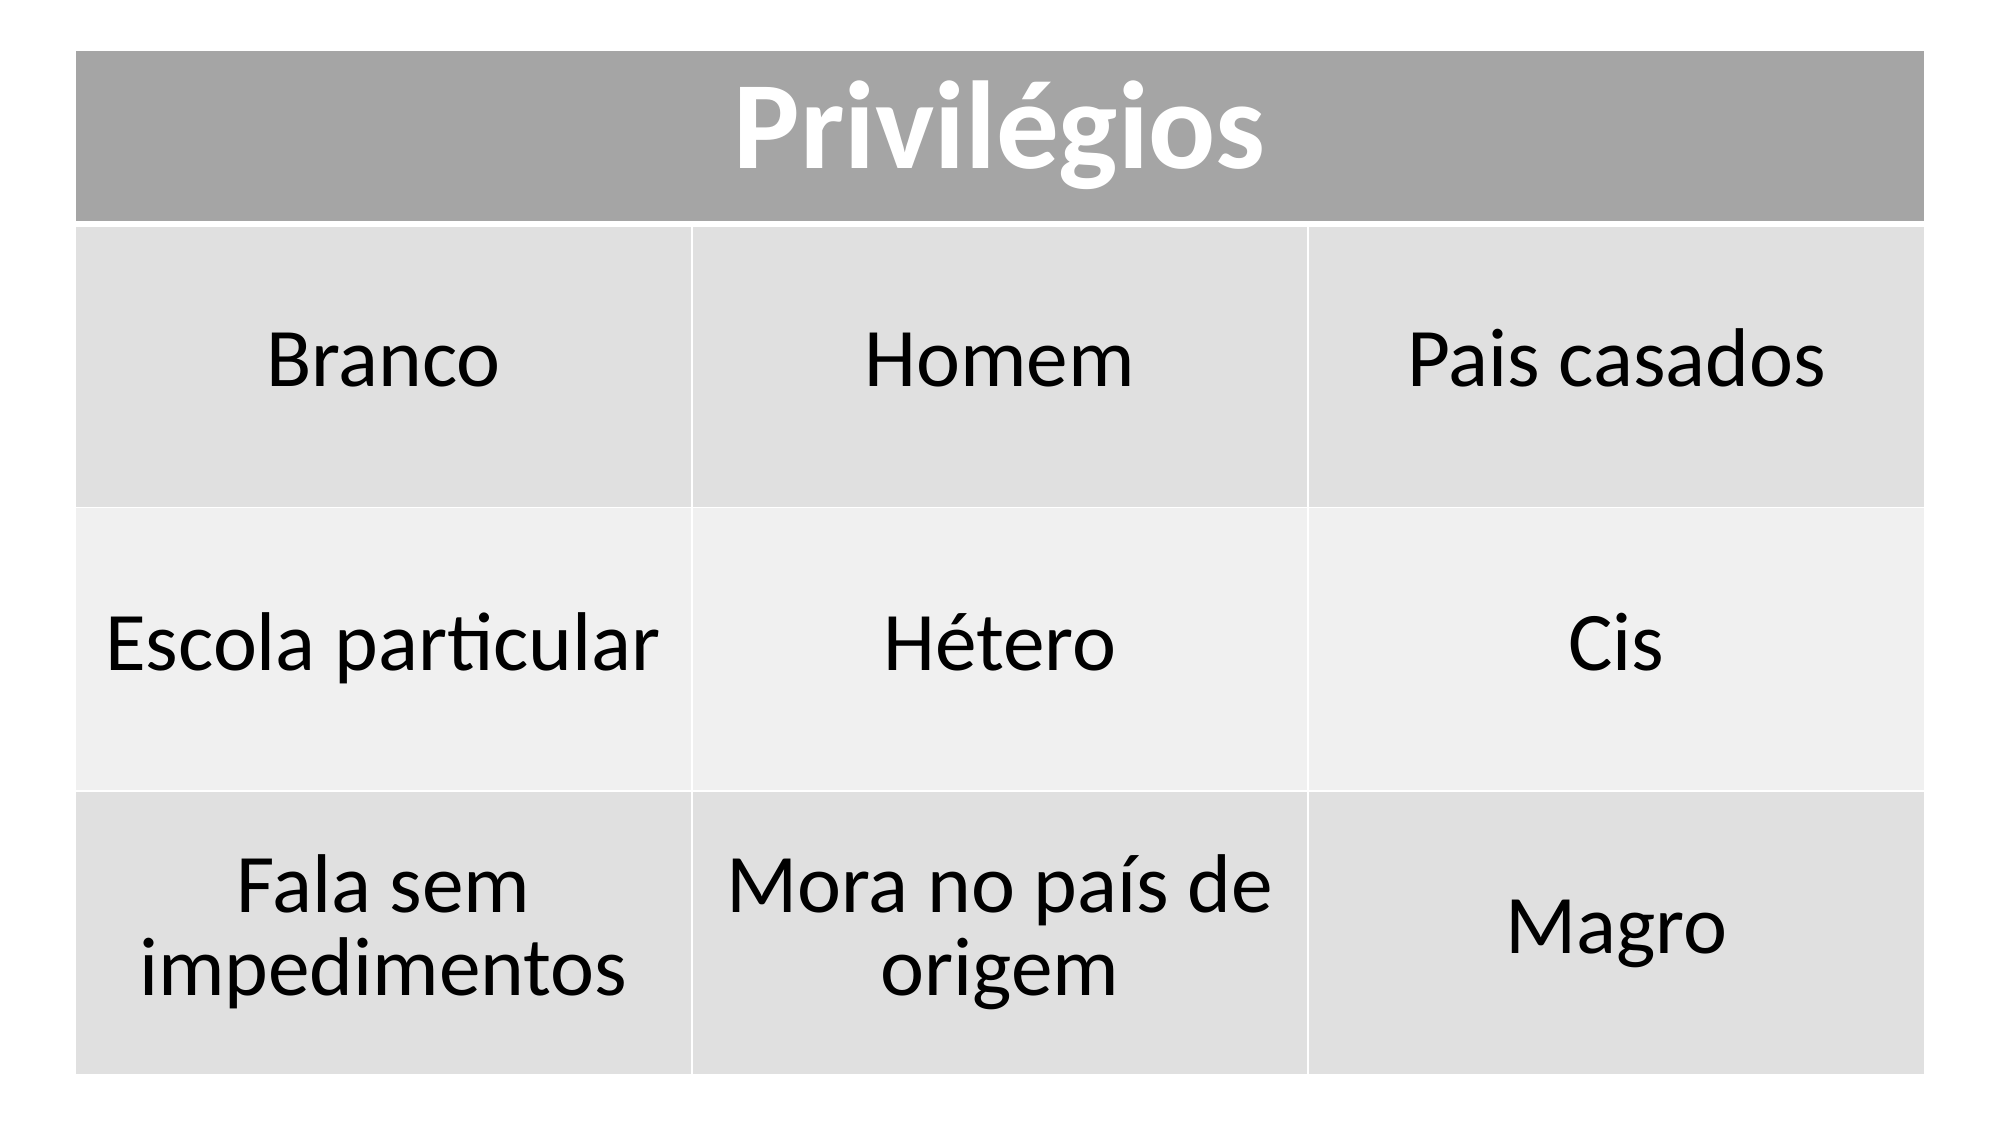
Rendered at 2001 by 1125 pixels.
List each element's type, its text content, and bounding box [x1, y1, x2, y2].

table_cell Escola particular [76, 508, 691, 790]
table_cell Homem [693, 227, 1307, 507]
table_cell Hétero [693, 508, 1307, 790]
table_cell Pais casados [1309, 227, 1924, 507]
table_cell Branco [76, 227, 691, 507]
table_cell Fala sem impedimentos [76, 792, 691, 1074]
table_cell Magro [1309, 792, 1924, 1074]
table_header Privilégios [76, 51, 1924, 221]
table_cell Cis [1309, 508, 1924, 790]
table_cell Mora no país de origem [693, 792, 1307, 1074]
